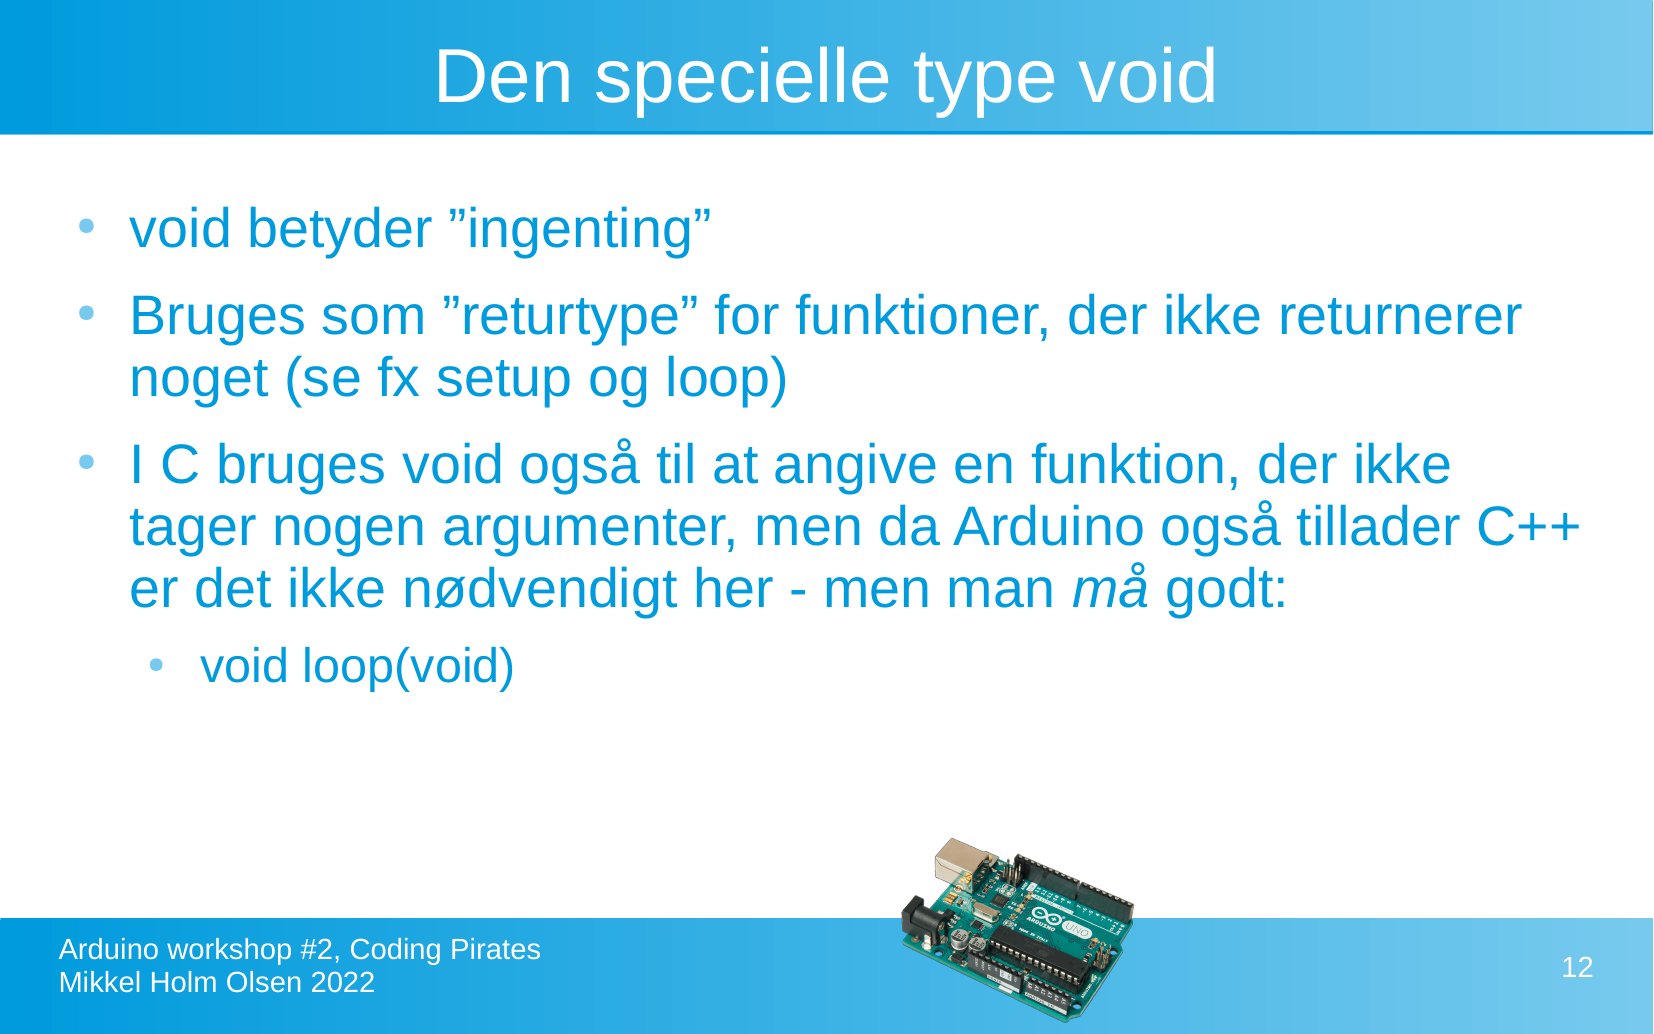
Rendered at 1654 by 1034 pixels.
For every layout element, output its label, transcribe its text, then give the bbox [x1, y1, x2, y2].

picture [900, 854, 1138, 1024]
title Den specielle type void [58, 32, 1594, 120]
list void betyder ”ingenting” Bruges som ”returtype” for funktioner, der ikke returnerer noget (se fx setup og loop) I C bruges void også til at angive en funktion, der ikke tager nogen argumenter, men da Arduino også tillader C++ er det ikke nødvendigt her - men man må godt: void loop(void) [58, 196, 1594, 854]
